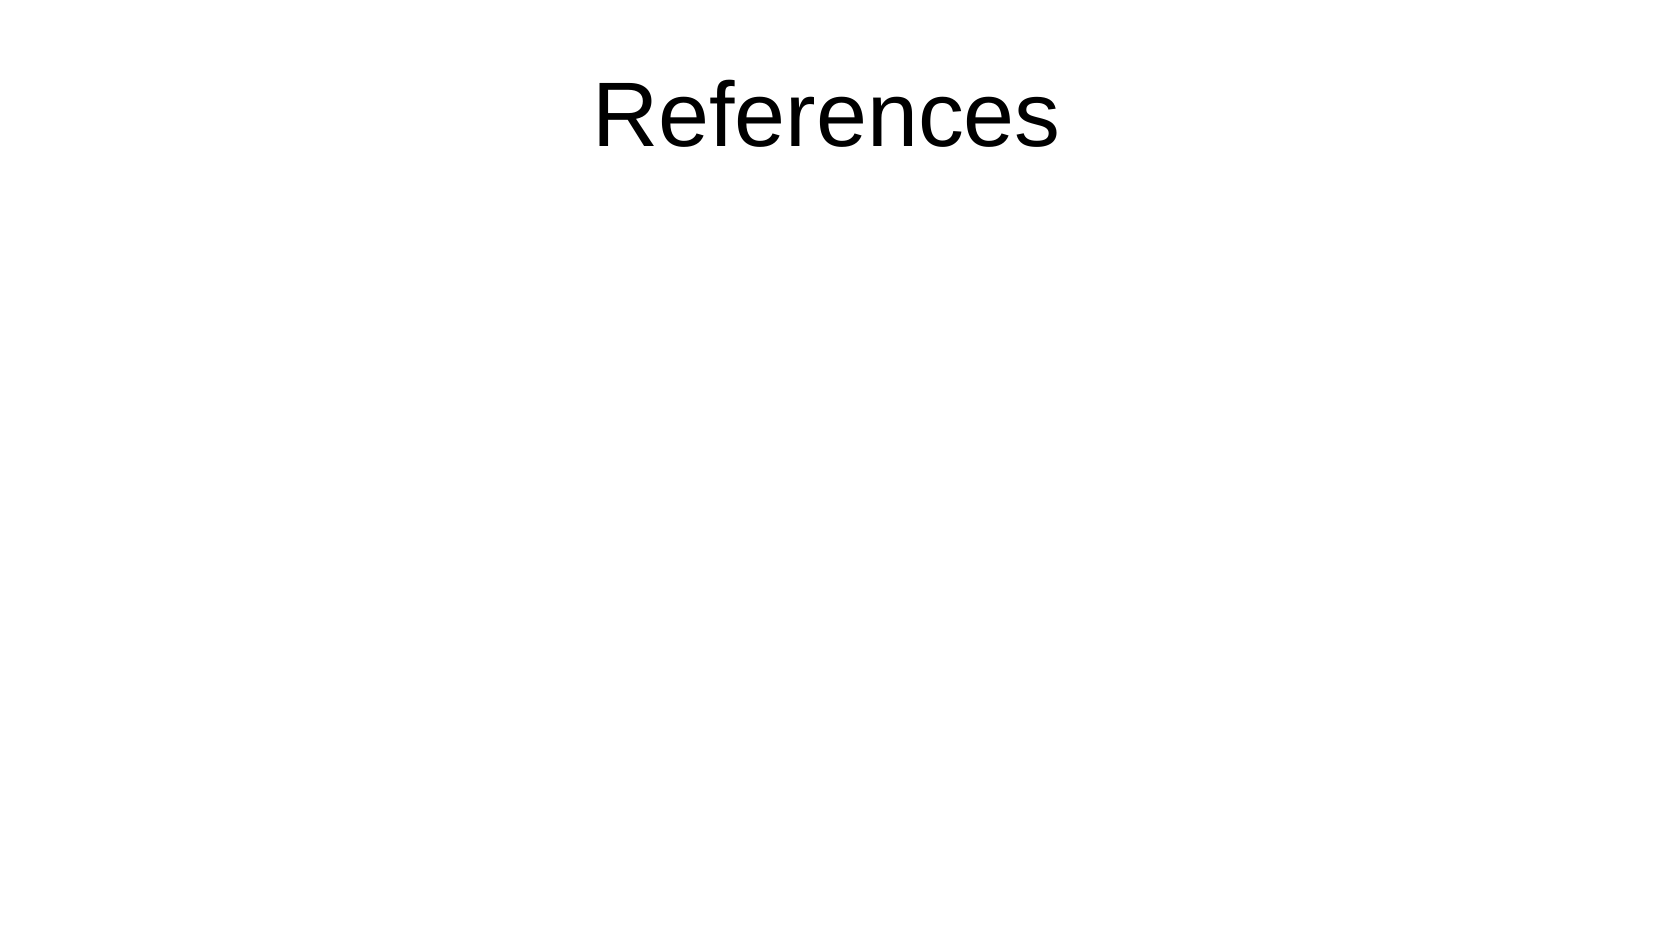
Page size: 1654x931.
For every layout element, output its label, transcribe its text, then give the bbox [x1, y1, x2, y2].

title References [82, 37, 1571, 193]
